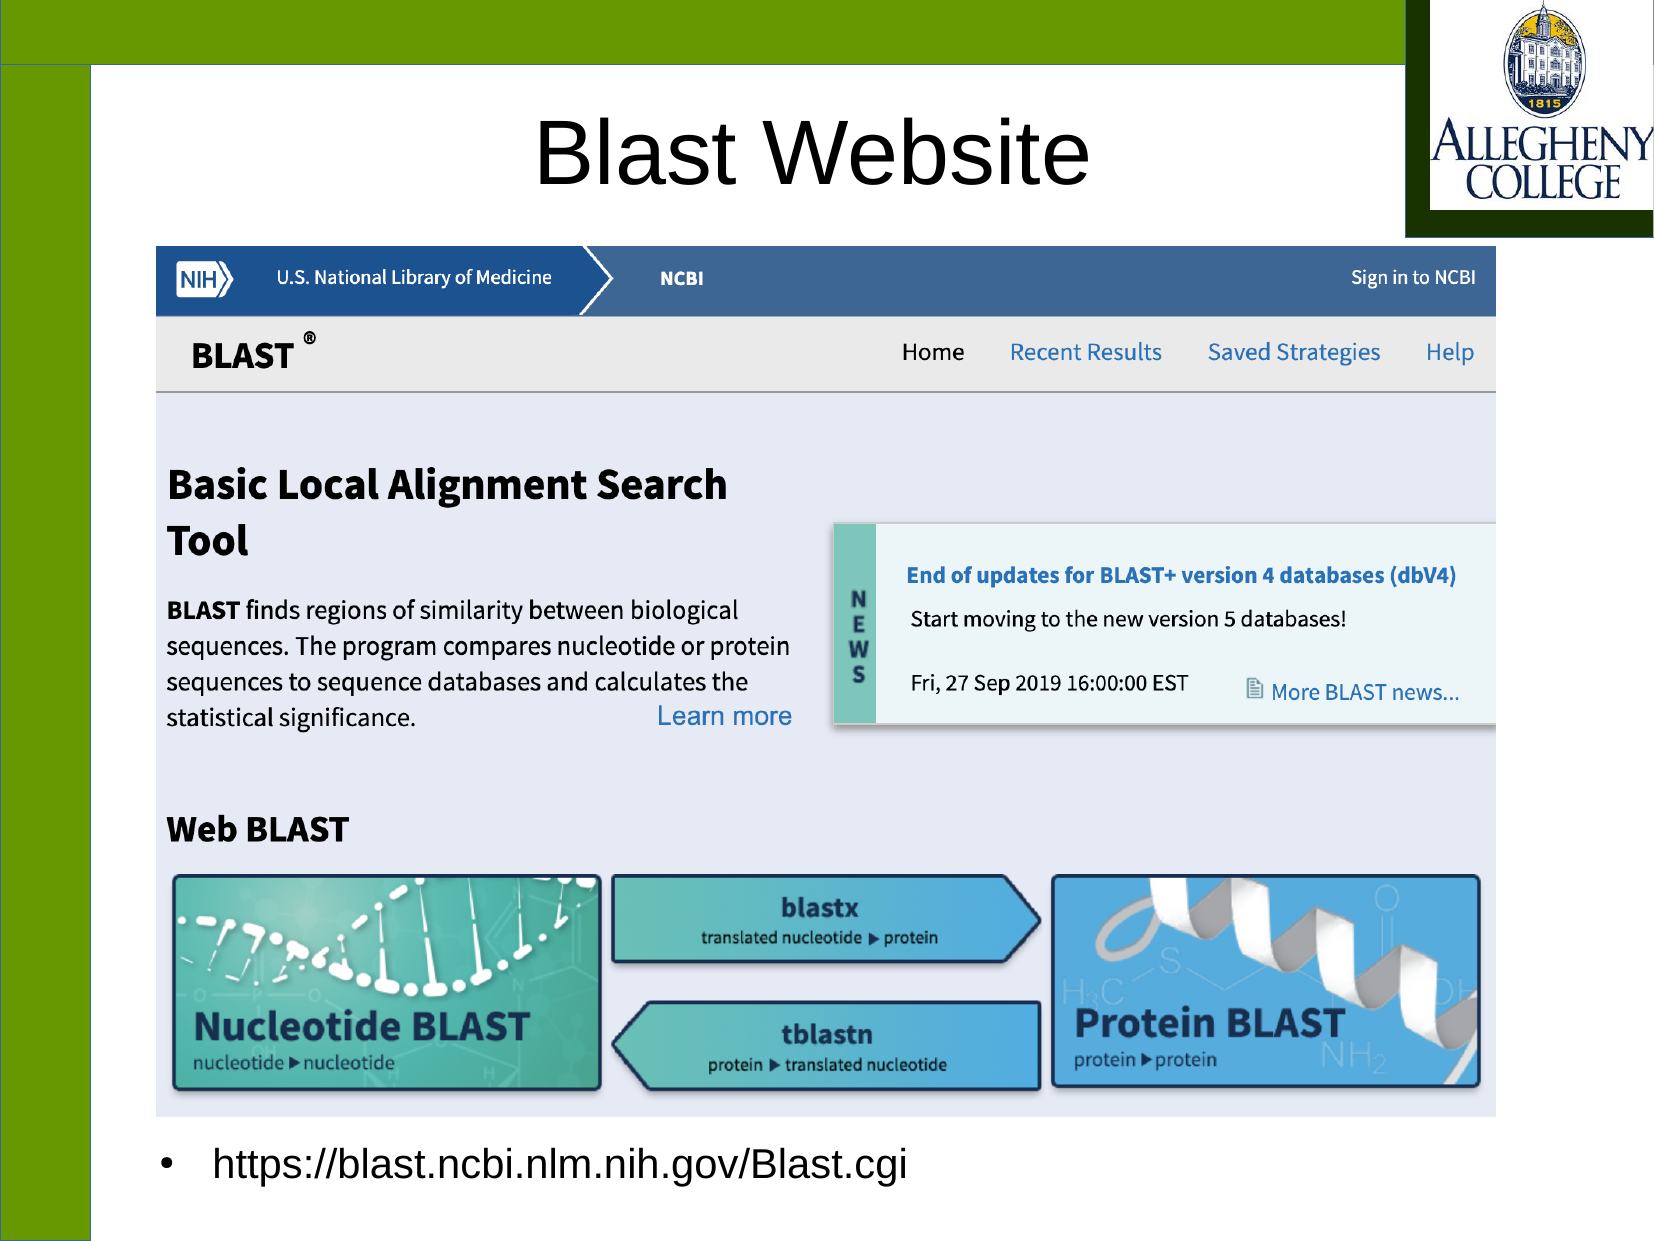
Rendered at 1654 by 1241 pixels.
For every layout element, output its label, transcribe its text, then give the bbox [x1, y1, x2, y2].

text_box [0, 0, 1654, 1241]
picture [156, 246, 1496, 1117]
title Blast Website [112, 65, 1515, 257]
list https://blast.ncbi.nlm.nih.gov/Blast.cgi [141, 1140, 1630, 1224]
picture [1430, 0, 1654, 210]
